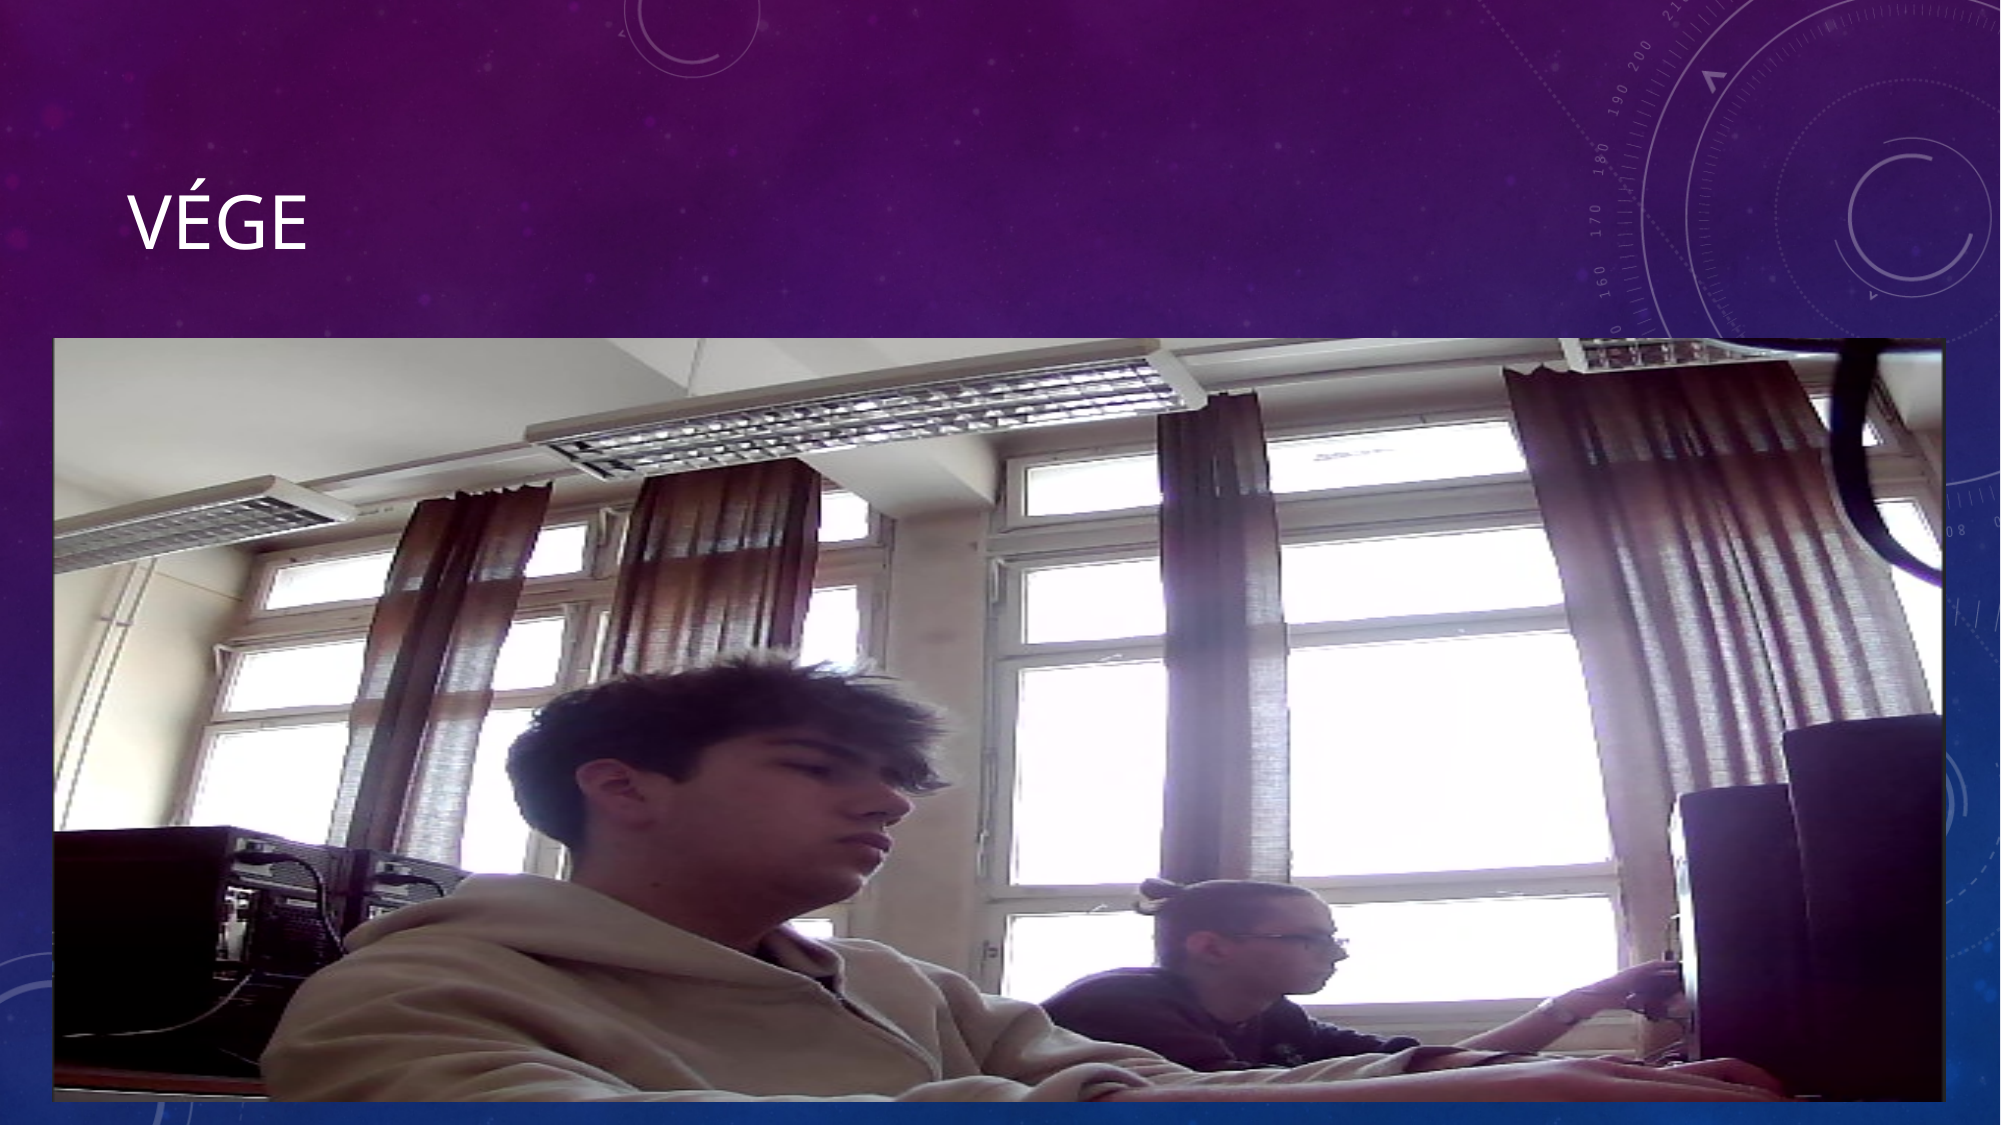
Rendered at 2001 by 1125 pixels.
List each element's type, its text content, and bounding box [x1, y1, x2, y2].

picture [52, 338, 1946, 1102]
title vége [112, 99, 1775, 338]
